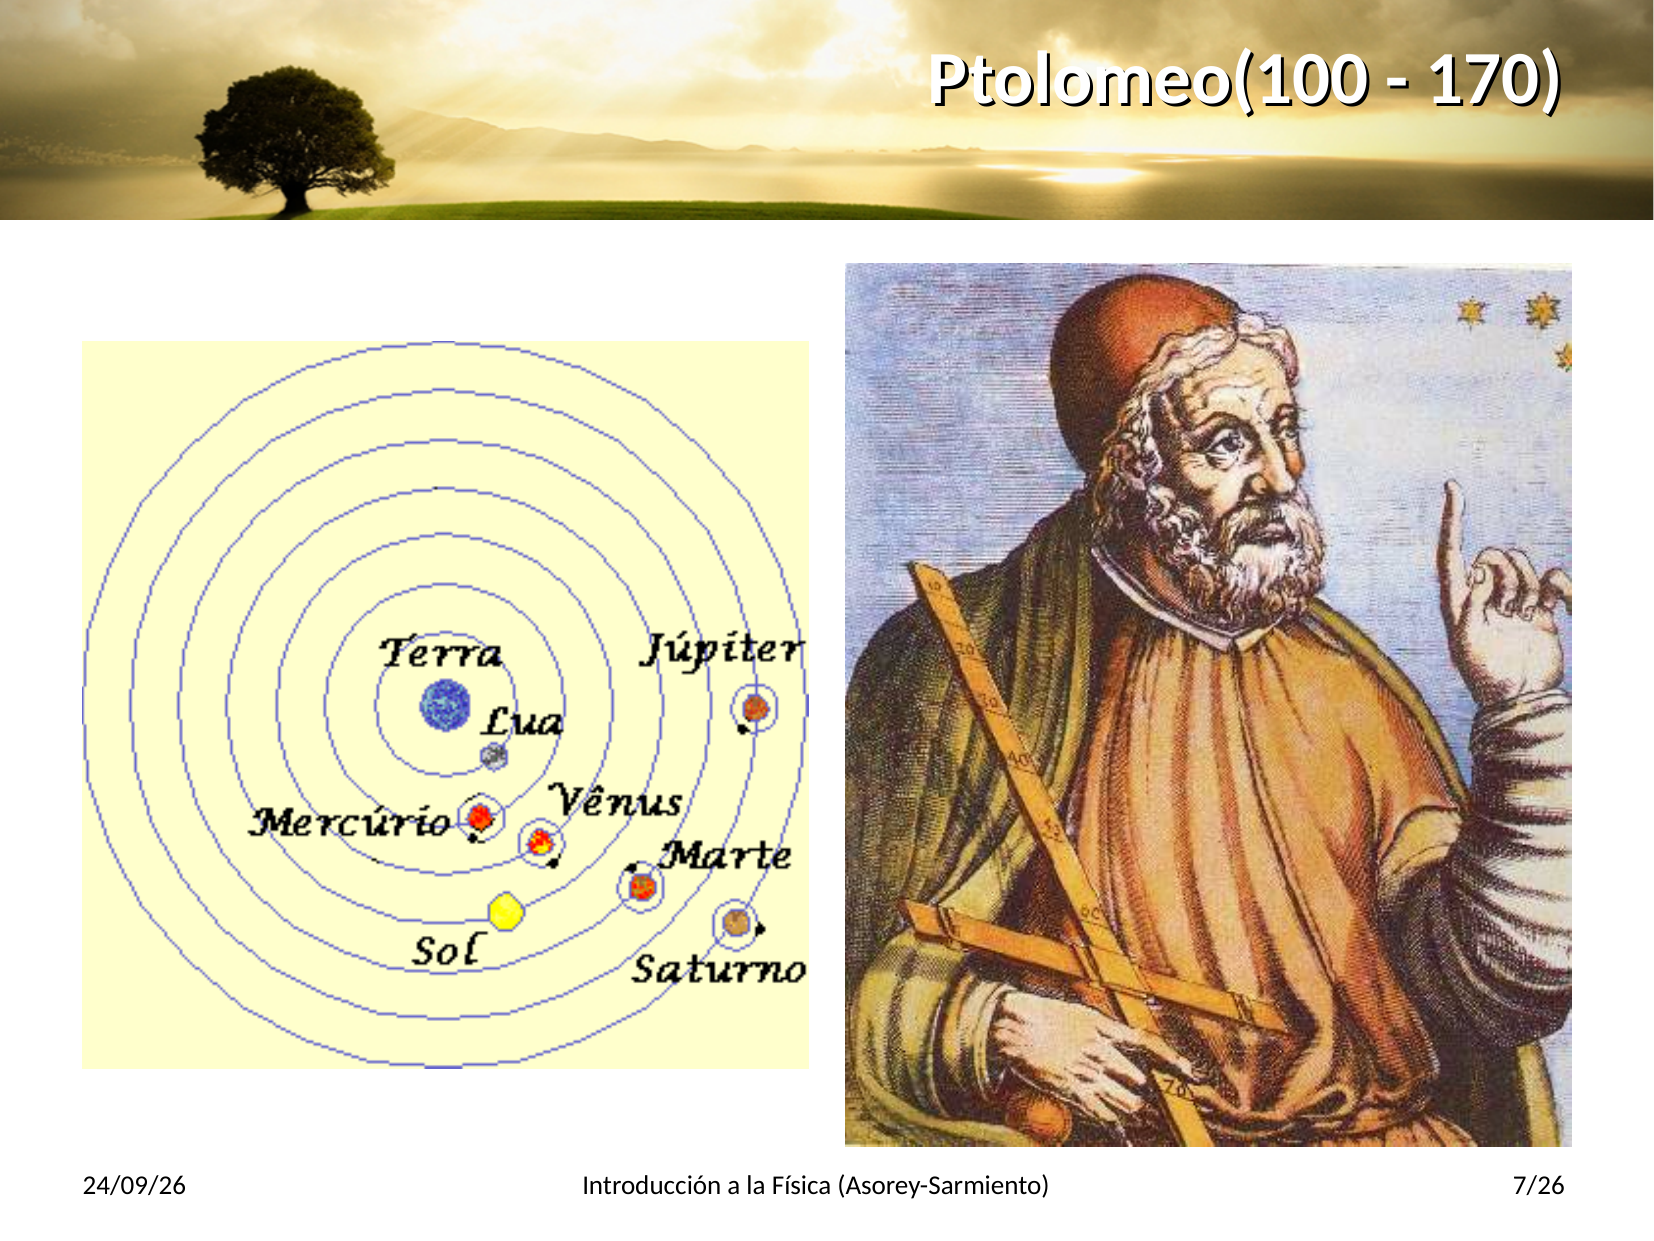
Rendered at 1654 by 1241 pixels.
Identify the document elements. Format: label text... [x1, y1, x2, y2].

picture [82, 341, 809, 1069]
picture [845, 263, 1572, 1147]
picture [0, 0, 1654, 220]
title Ptolomeo(100 - 170) [75, 19, 1564, 151]
